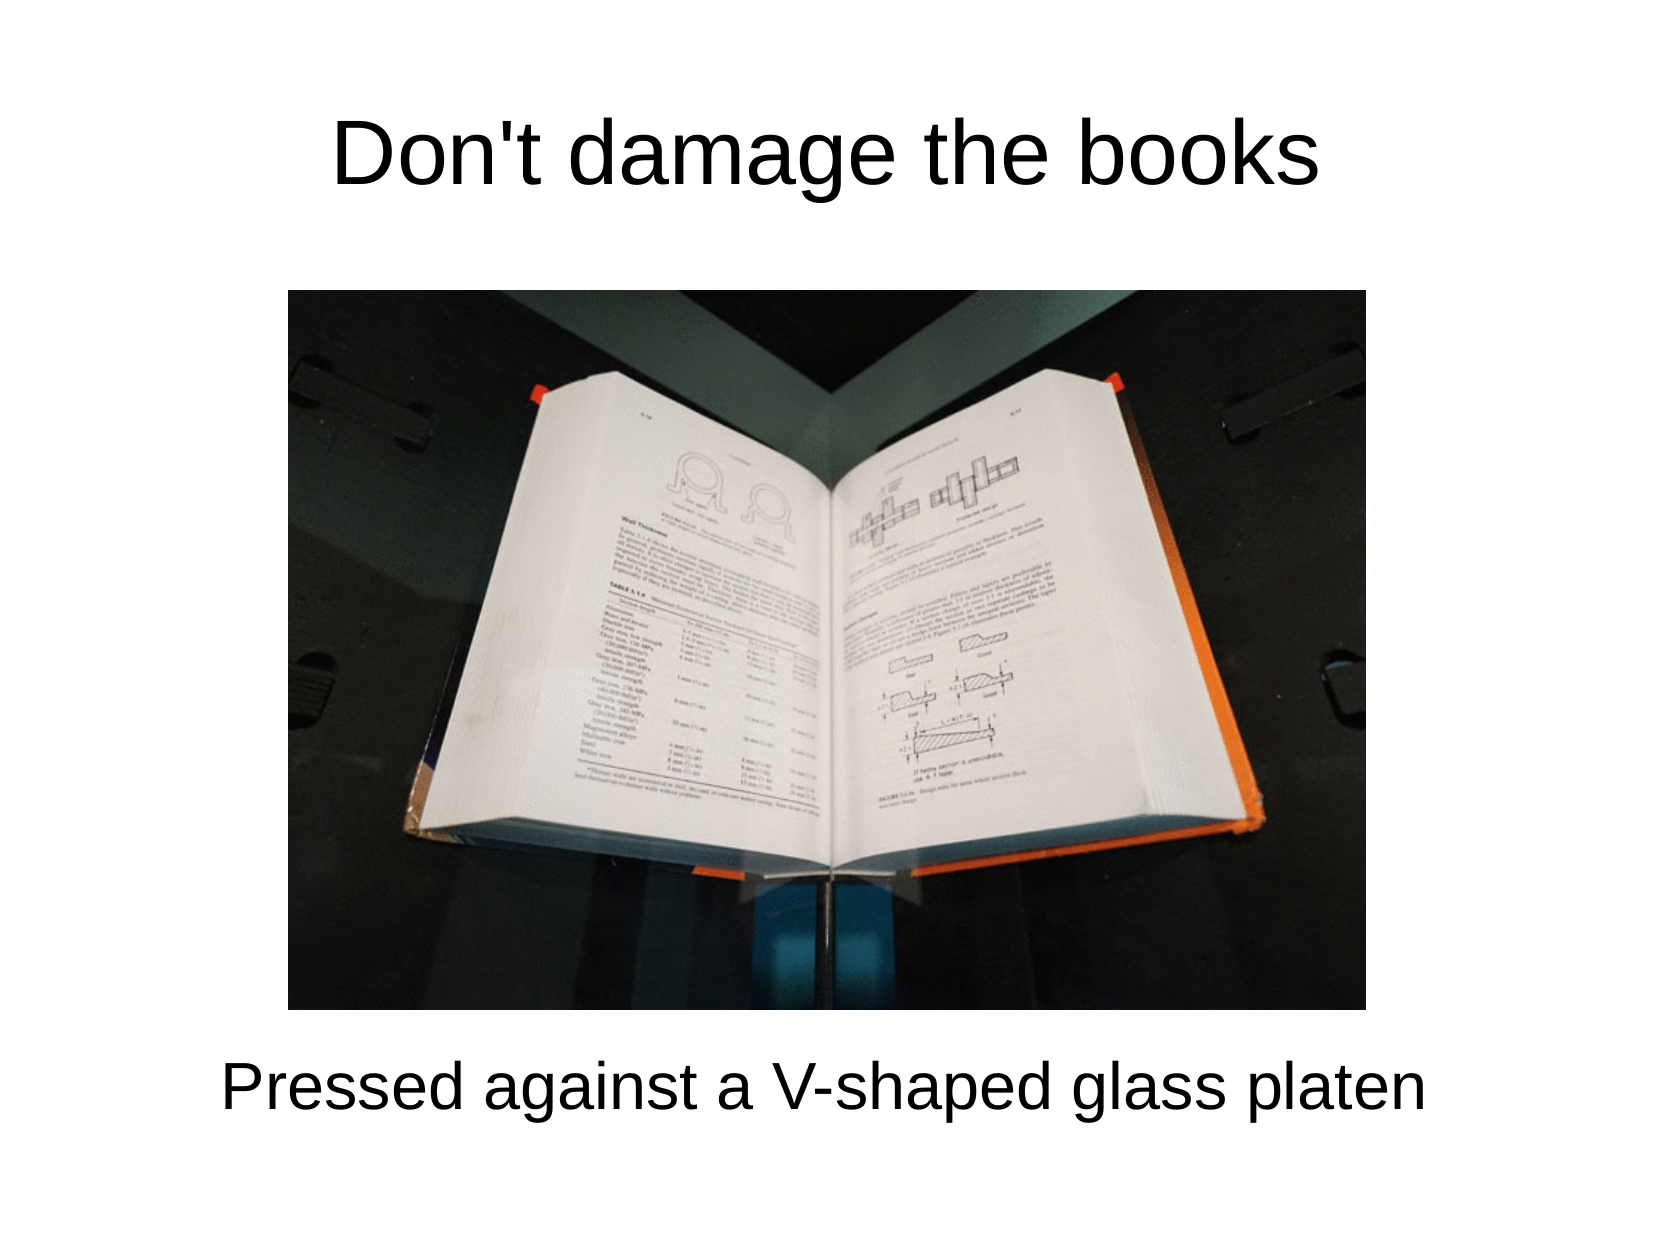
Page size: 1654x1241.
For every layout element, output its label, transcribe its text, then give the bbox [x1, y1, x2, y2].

title Don't damage the books [82, 49, 1571, 257]
picture [288, 290, 1366, 1010]
text_box Pressed against a V-shaped glass platen [205, 1041, 1448, 1132]
